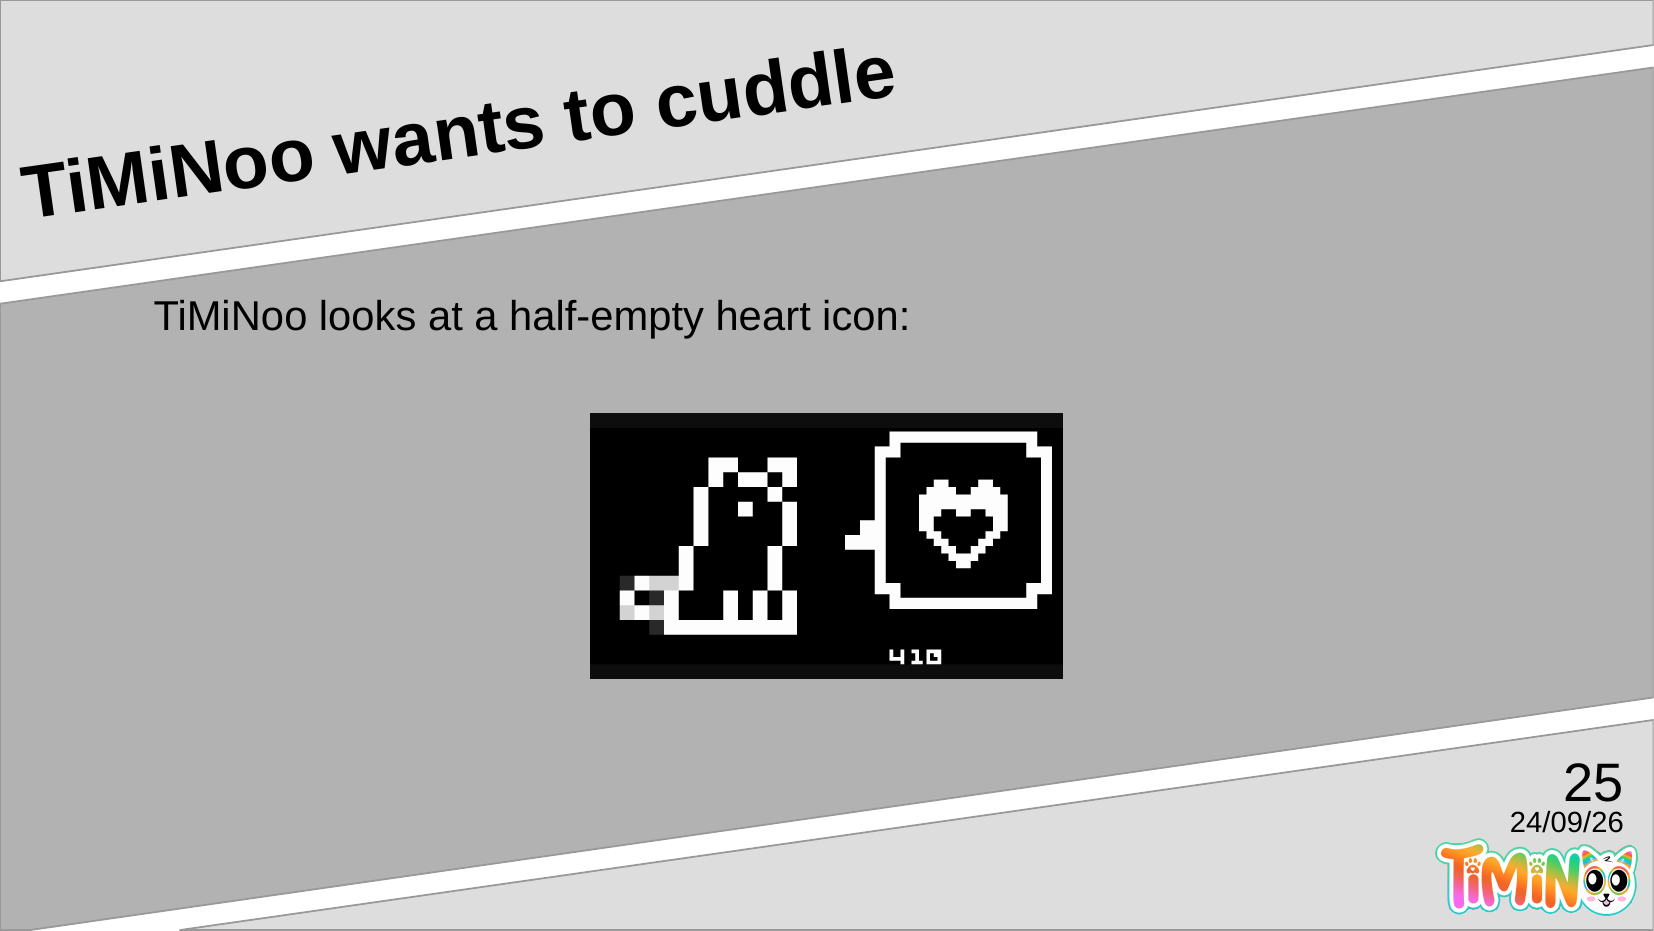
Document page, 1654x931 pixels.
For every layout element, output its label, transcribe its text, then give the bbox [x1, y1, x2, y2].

title TiMiNoo wants to cuddle [11, 0, 1496, 272]
picture [590, 413, 1063, 679]
picture [1435, 838, 1638, 916]
list TiMiNoo looks at a half-empty heart icon: [82, 292, 1538, 833]
